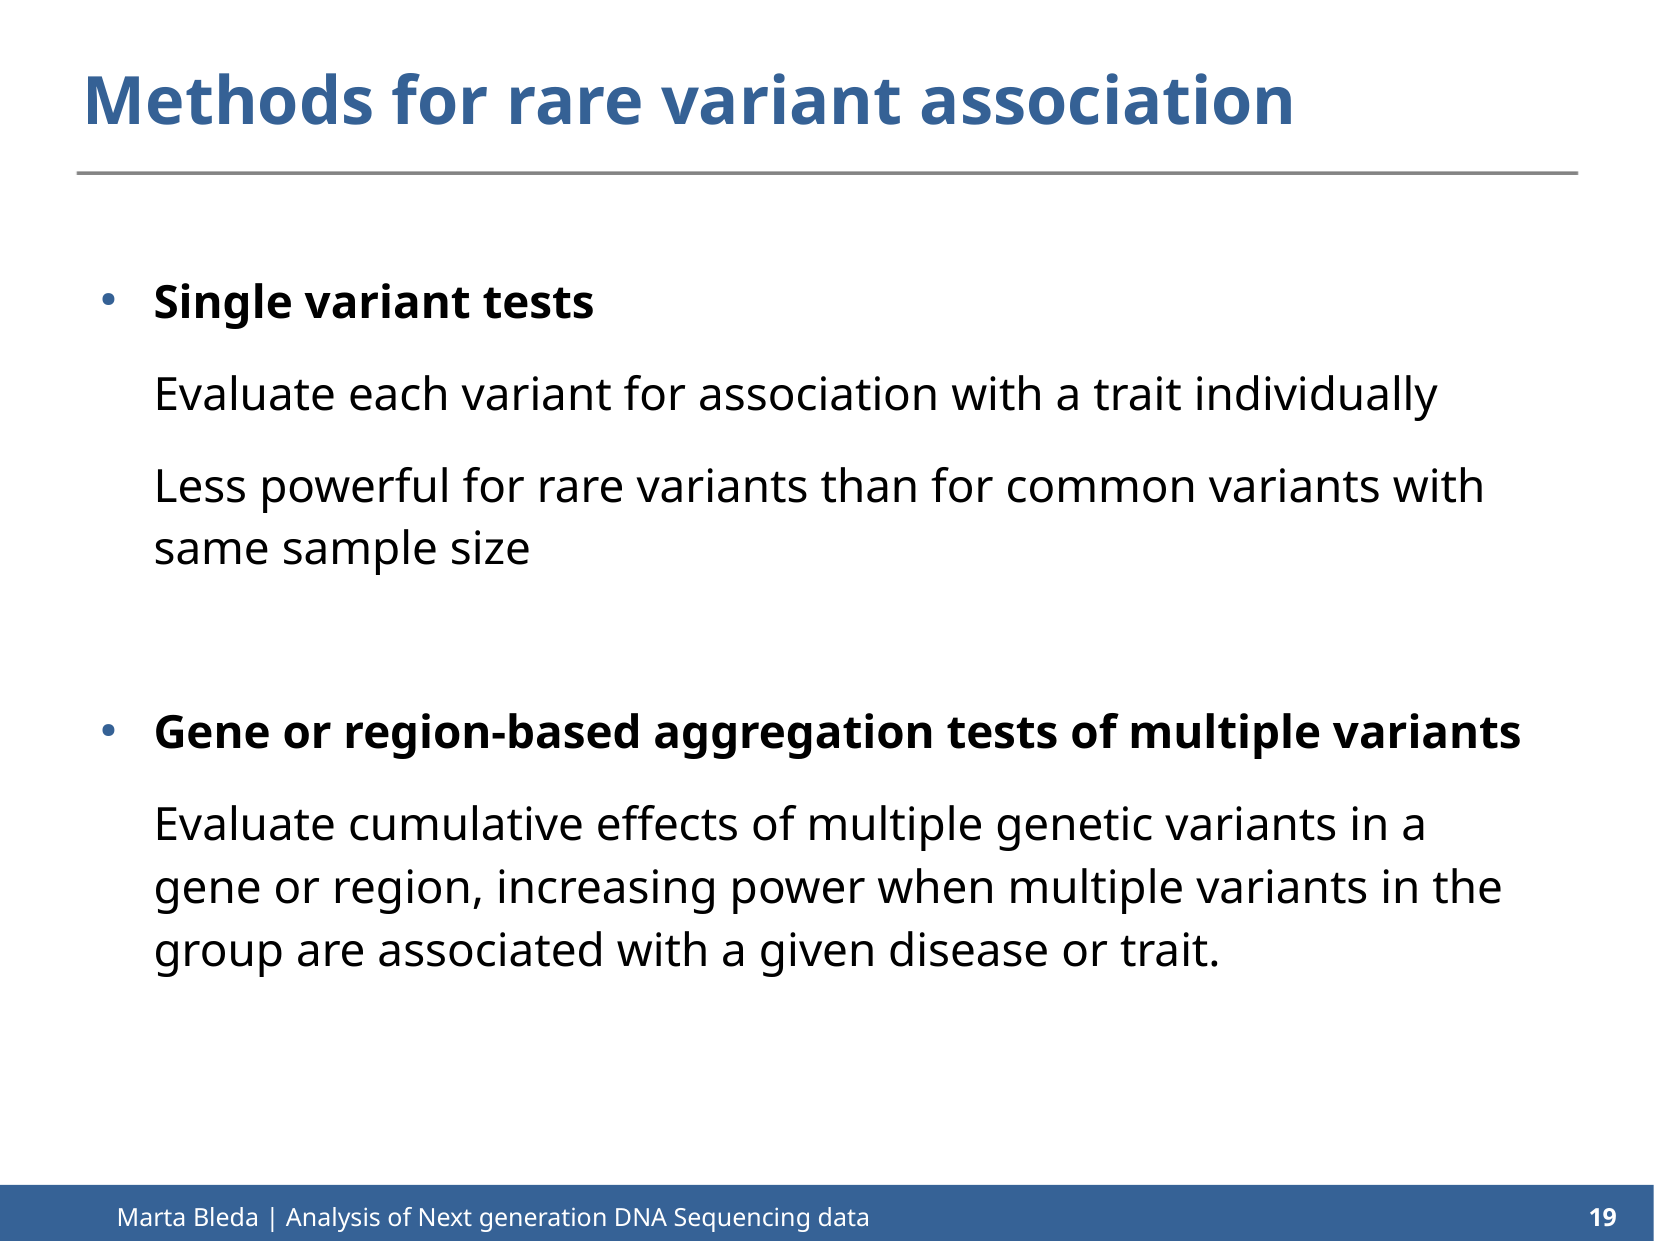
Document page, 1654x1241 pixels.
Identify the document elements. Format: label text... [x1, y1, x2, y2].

title Methods for rare variant association [82, 49, 1571, 148]
picture [74, 170, 1580, 175]
list Single variant tests Evaluate each variant for association with a trait individually Less powerful for rare variants than for common variants with same sample size Gene or region-based aggregation tests of multiple variants Evaluate cumulative effects of multiple genetic variants in a gene or region, increasing power when multiple variants in the group are associated with a given disease or trait. [82, 269, 1538, 989]
